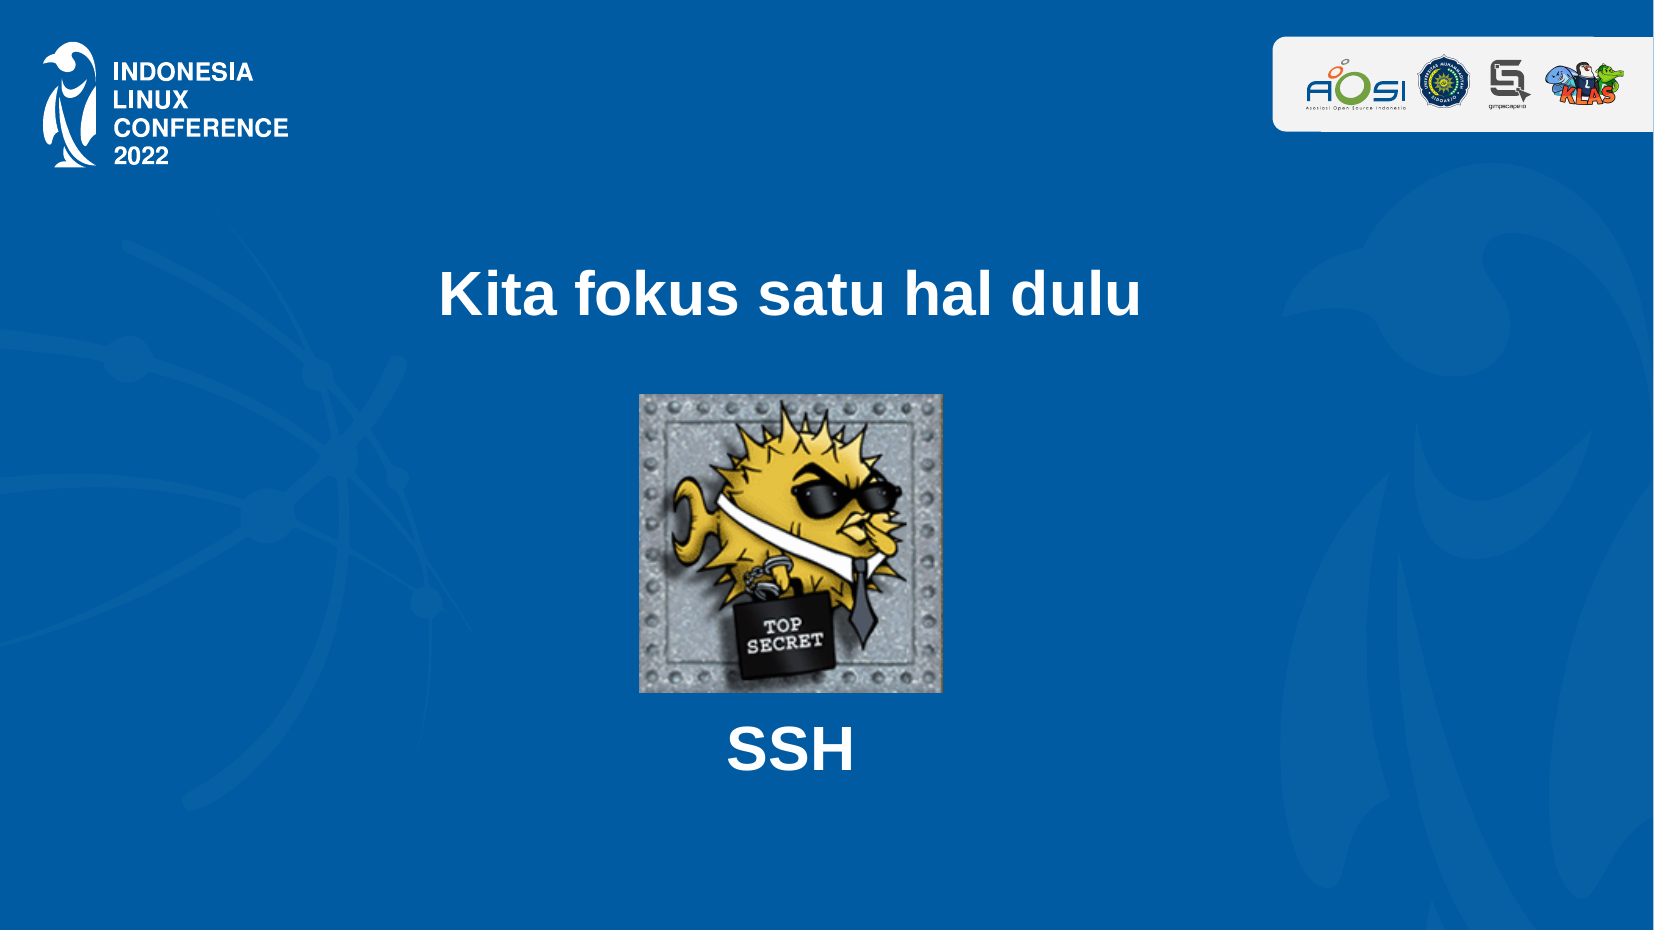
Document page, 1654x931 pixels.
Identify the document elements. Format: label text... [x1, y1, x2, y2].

picture [639, 394, 943, 693]
picture [1417, 54, 1471, 108]
text_box Kita fokus satu hal dulu [344, 253, 1238, 338]
picture [1545, 62, 1624, 105]
text_box SSH [622, 707, 960, 793]
